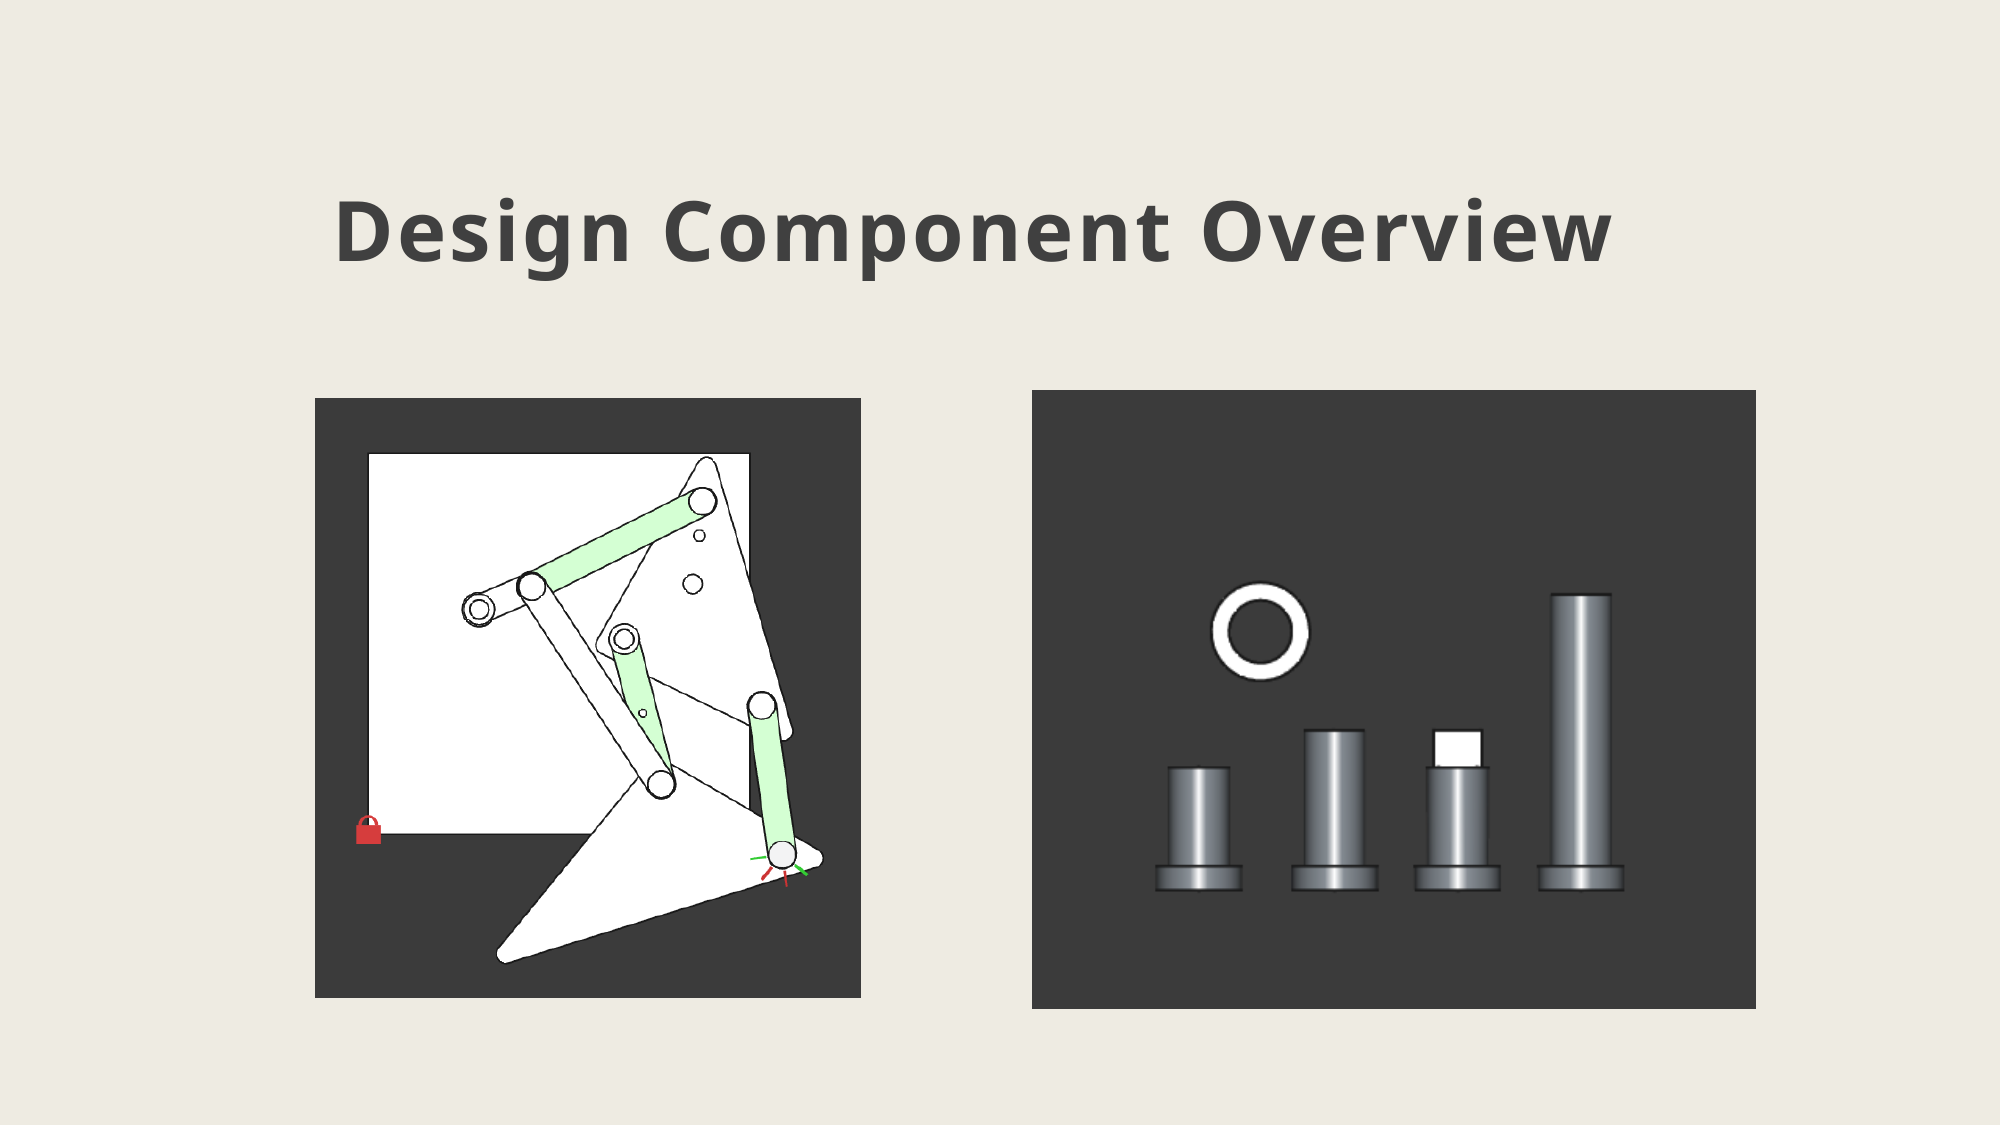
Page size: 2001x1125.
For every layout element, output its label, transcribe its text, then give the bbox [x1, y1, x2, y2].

picture [1032, 390, 1756, 1010]
title Design Component Overview [315, 72, 1754, 294]
picture [315, 398, 861, 998]
